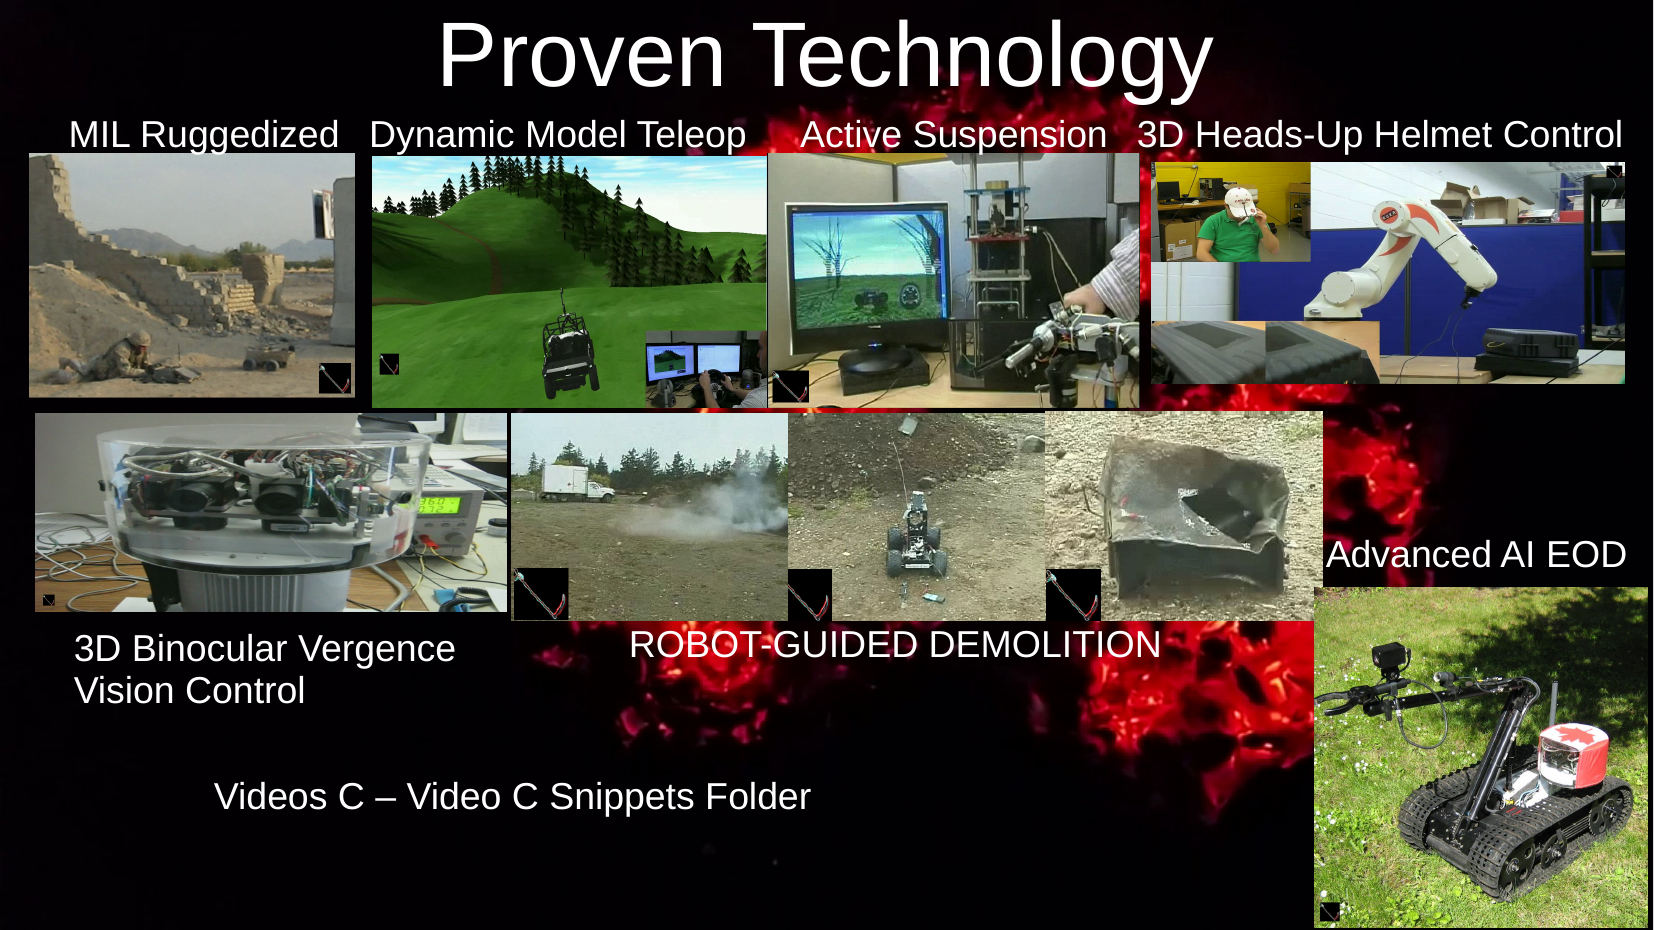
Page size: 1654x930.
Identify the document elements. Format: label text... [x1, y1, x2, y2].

text_box 3D Heads-Up Helmet Control [1122, 106, 1639, 164]
picture [0, 0, 1654, 930]
text_box Proven Technology [82, 0, 1571, 106]
text_box MIL Ruggedized [53, 106, 354, 164]
text_box Active Suspension [785, 106, 1122, 164]
text_box Advanced AI EOD [1311, 526, 1654, 697]
text_box 3D Binocular Vergence Vision Control [59, 620, 532, 719]
text_box Videos C – Video C Snippets Folder [199, 767, 837, 825]
text_box Dynamic Model Teleop [354, 106, 785, 206]
text_box ROBOT-GUIDED DEMOLITION [614, 616, 1311, 674]
